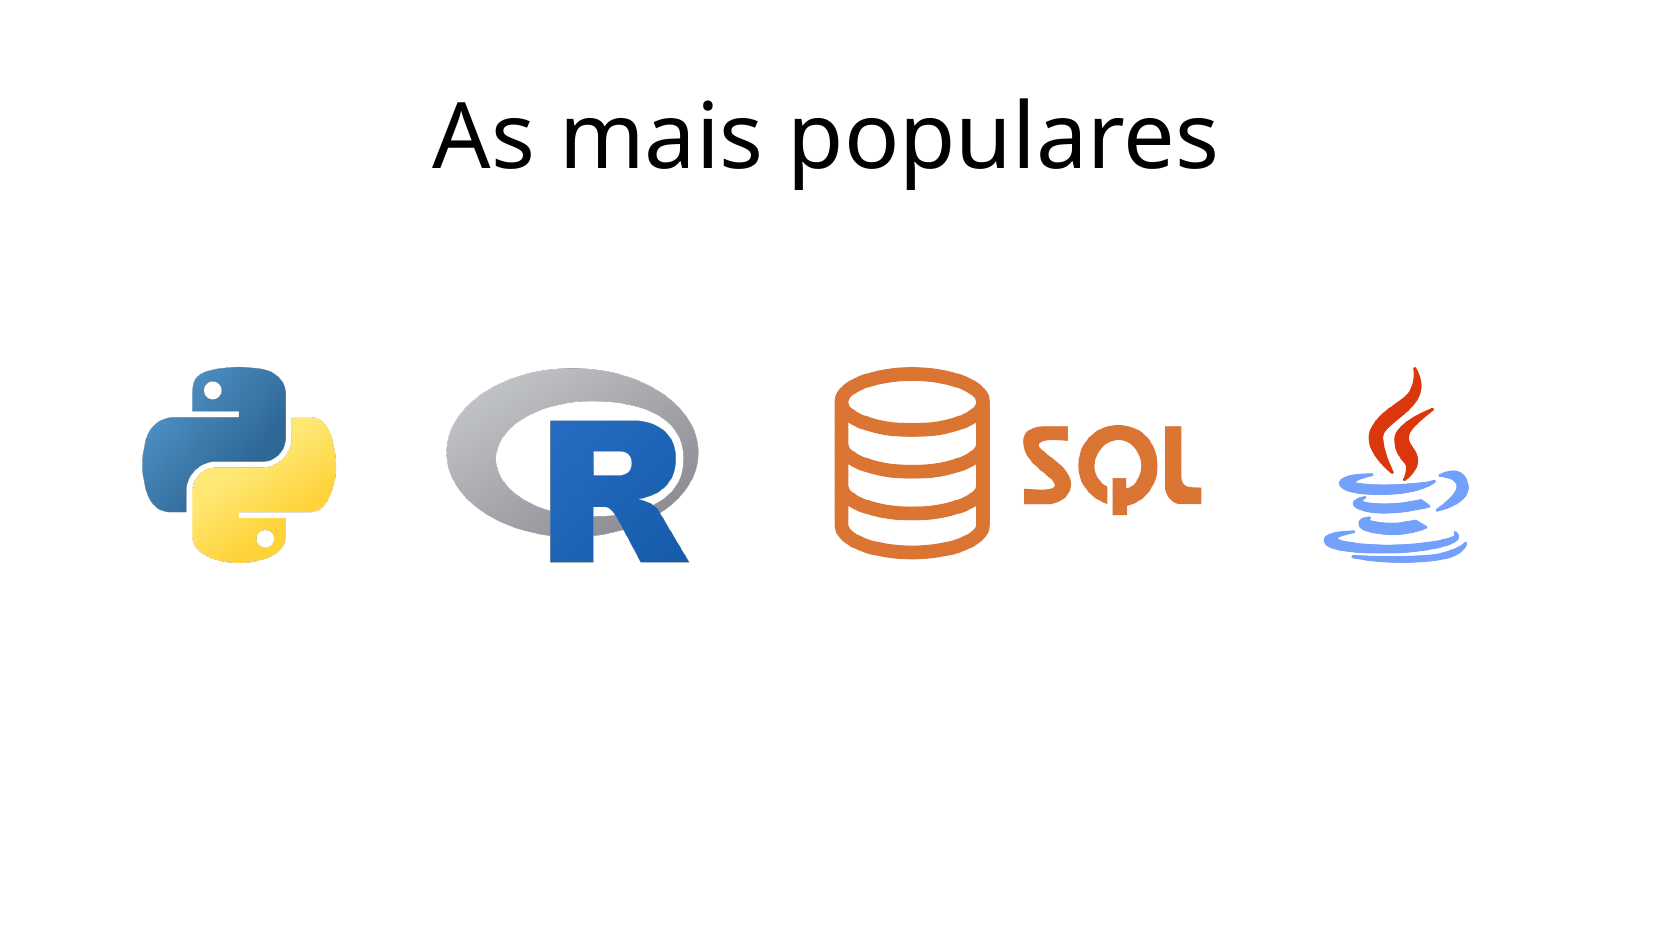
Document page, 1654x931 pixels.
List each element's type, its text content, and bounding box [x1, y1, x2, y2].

picture [141, 367, 337, 563]
picture [1298, 367, 1494, 563]
picture [446, 367, 699, 563]
picture [808, 367, 1228, 563]
title As mais populares [113, 49, 1540, 230]
